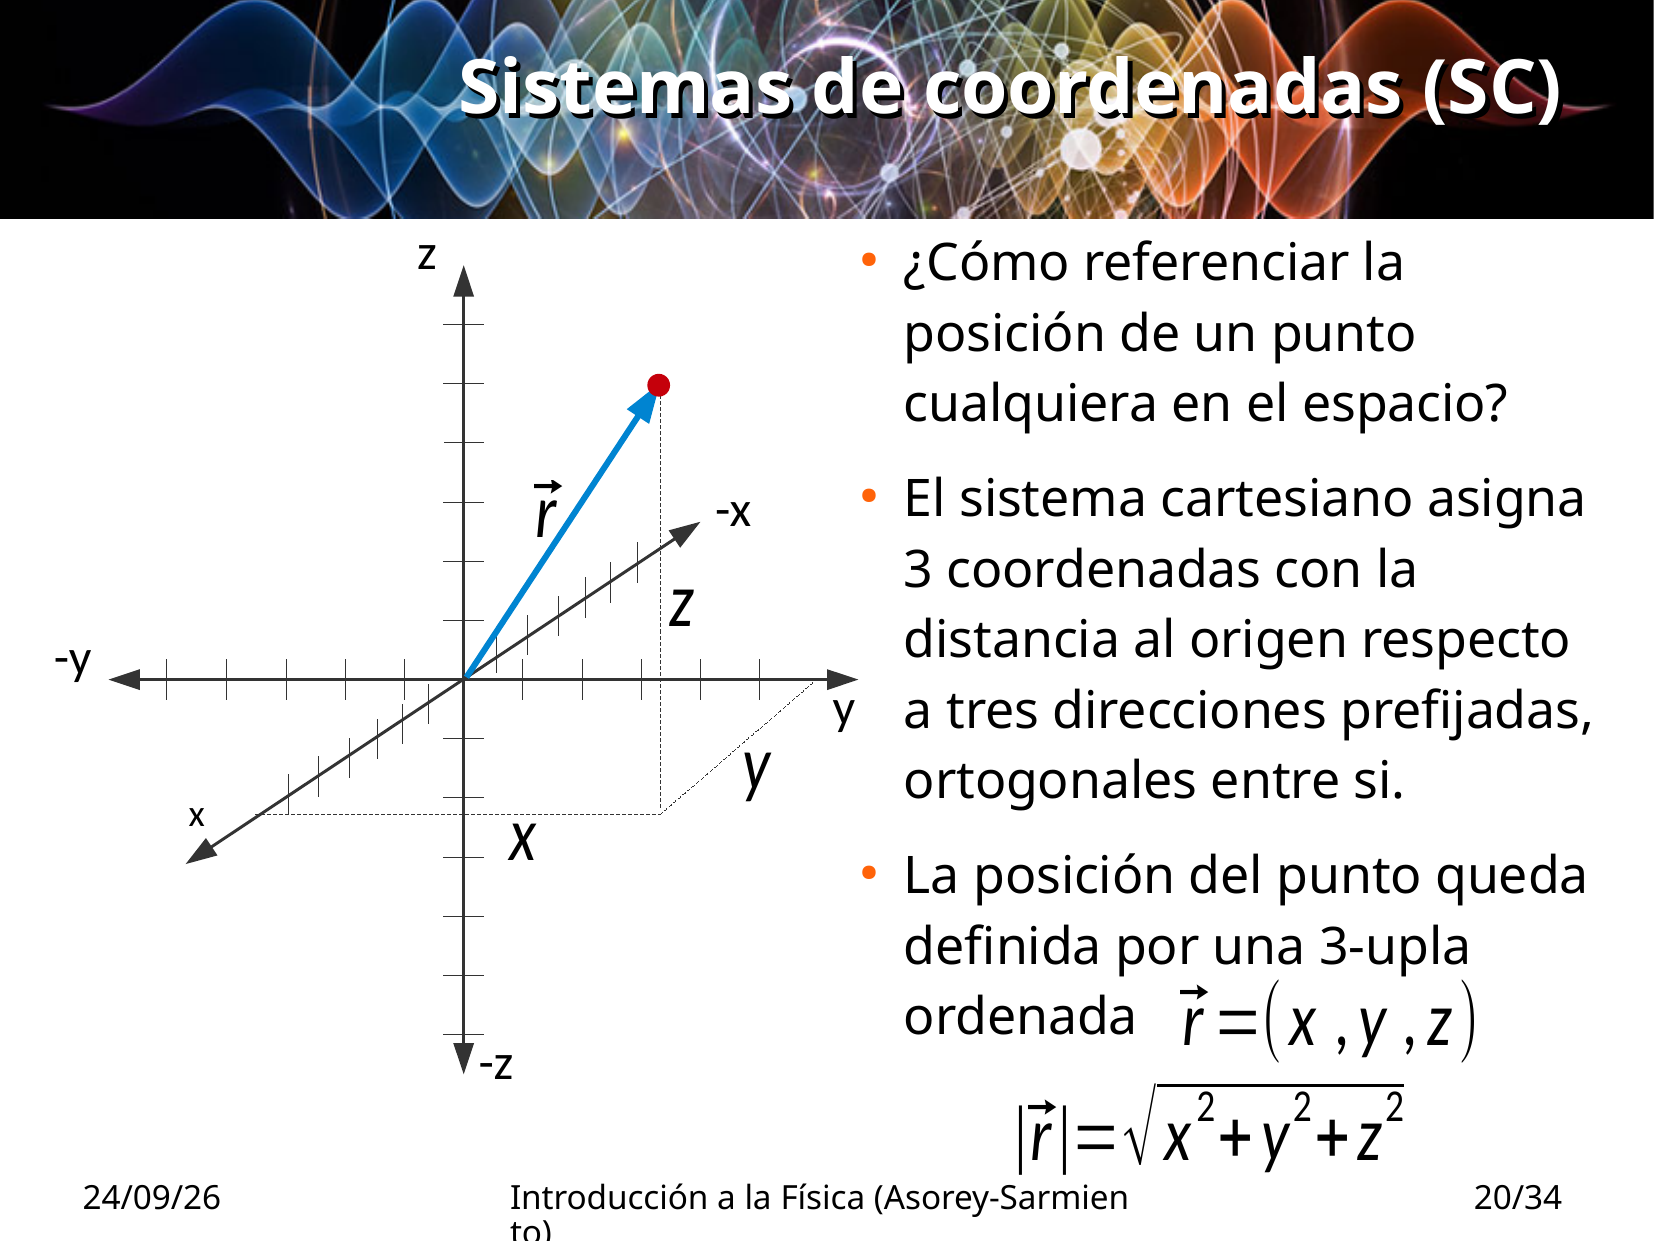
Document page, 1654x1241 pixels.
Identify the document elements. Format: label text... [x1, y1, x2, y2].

chart [1002, 1080, 1411, 1179]
text_box z [402, 225, 461, 305]
chart [735, 731, 782, 809]
chart [498, 803, 547, 880]
text_box -y [39, 630, 116, 710]
chart [1171, 975, 1486, 1067]
text_box -z [463, 1034, 538, 1115]
title Sistemas de coordenadas (SC) [75, 19, 1564, 151]
text_box y [817, 679, 880, 760]
text_box x [173, 790, 235, 871]
text_box -x [700, 481, 776, 562]
text_box [648, 375, 669, 396]
list ¿Cómo referenciar la posición de un punto cualquiera en el espacio? El sistema cartesiano asigna 3 coordenadas con la distancia al origen respecto a tres direcciones prefijadas, ortogonales entre si. La posición del punto queda definida por una 3-upla ordenada [845, 225, 1606, 1126]
picture [0, 0, 1654, 219]
chart [660, 568, 703, 646]
chart [525, 480, 572, 557]
